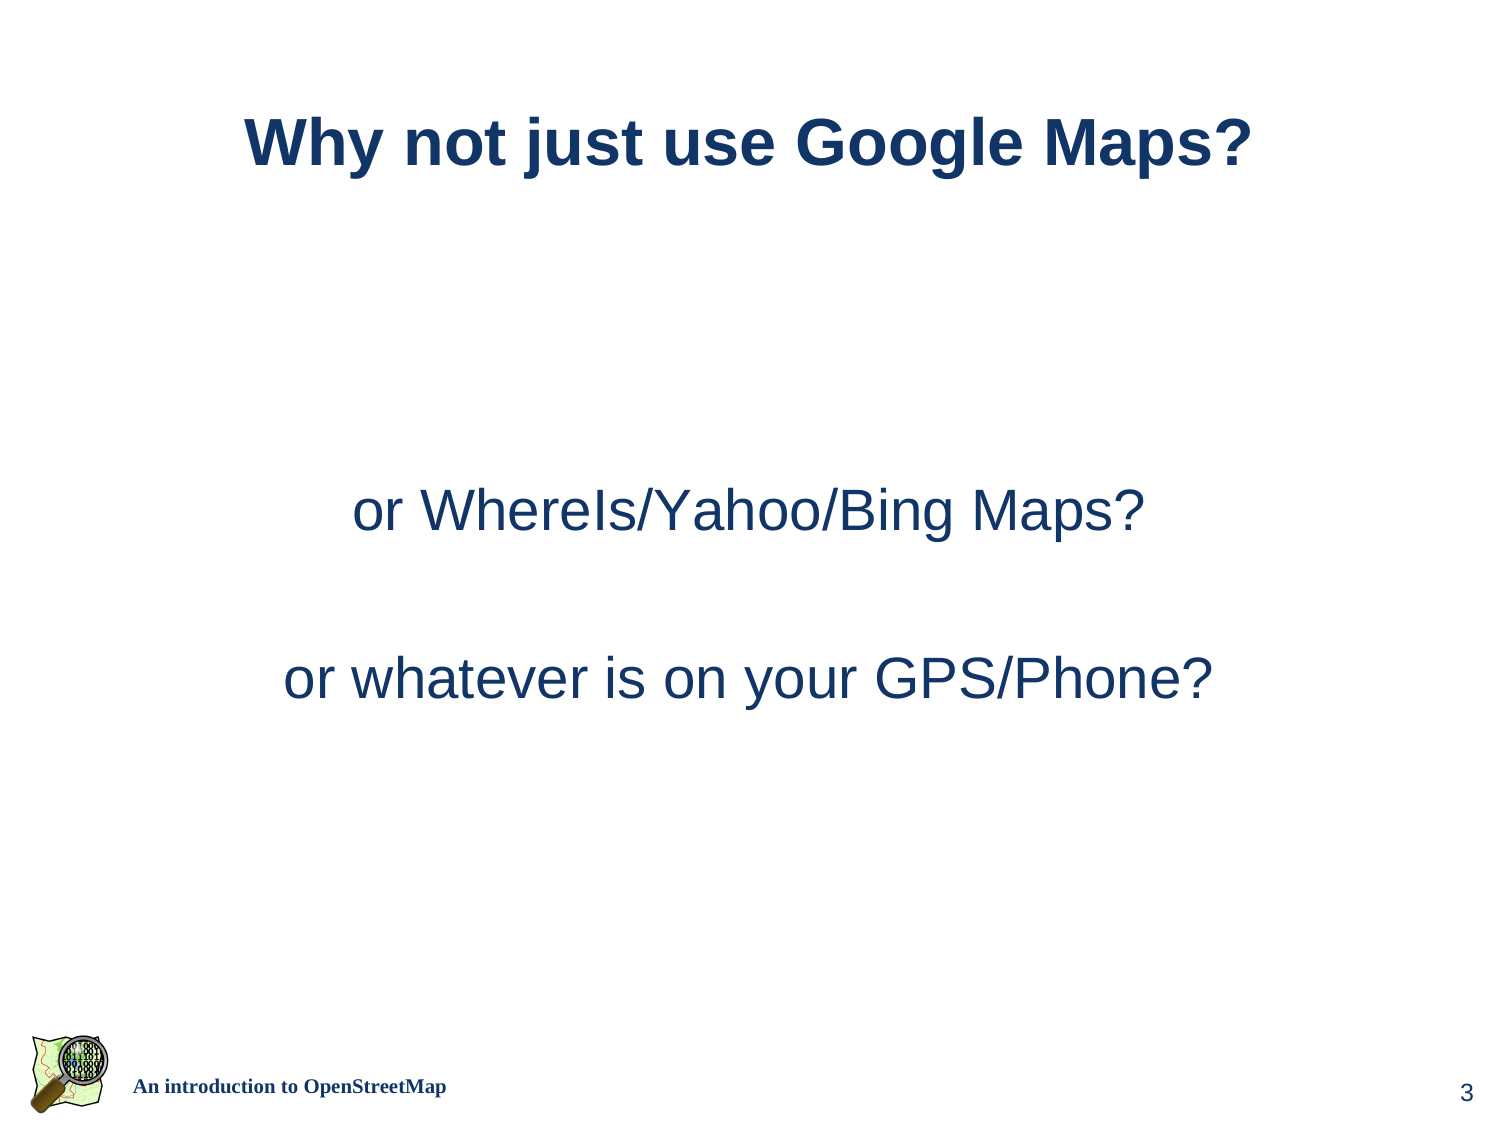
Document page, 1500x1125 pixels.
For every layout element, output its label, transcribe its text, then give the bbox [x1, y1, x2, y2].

list or WhereIs/Yahoo/Bing Maps? or whatever is on your GPS/Phone? [74, 295, 1425, 1004]
title Why not just use Google Maps? [74, 44, 1425, 233]
picture [29, 1033, 110, 1114]
